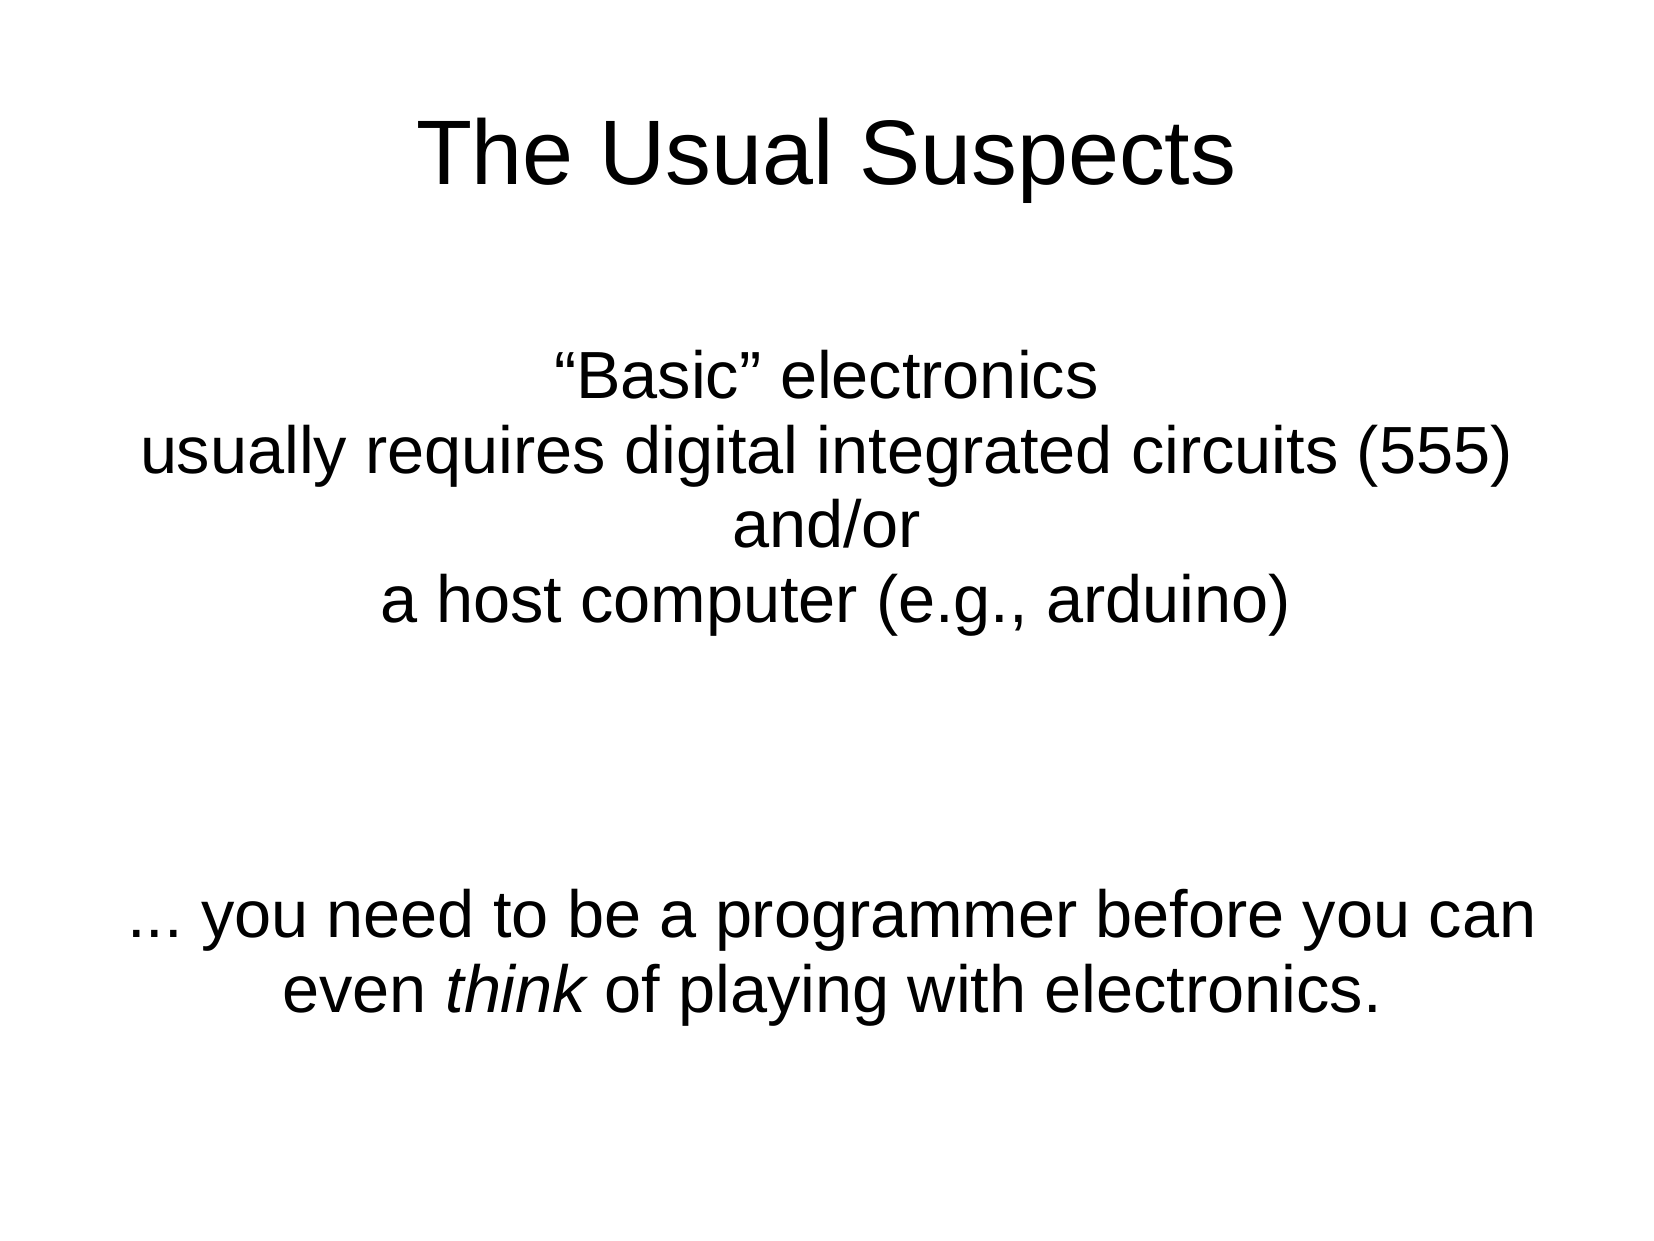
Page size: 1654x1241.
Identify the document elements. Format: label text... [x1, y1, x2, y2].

title The Usual Suspects [82, 56, 1571, 250]
text_box “Basic” electronics usually requires digital integrated circuits (555) and/or a host computer (e.g., arduino) [82, 300, 1571, 676]
text_box ... you need to be a programmer before you can even think of playing with electronics. [88, 764, 1577, 1140]
